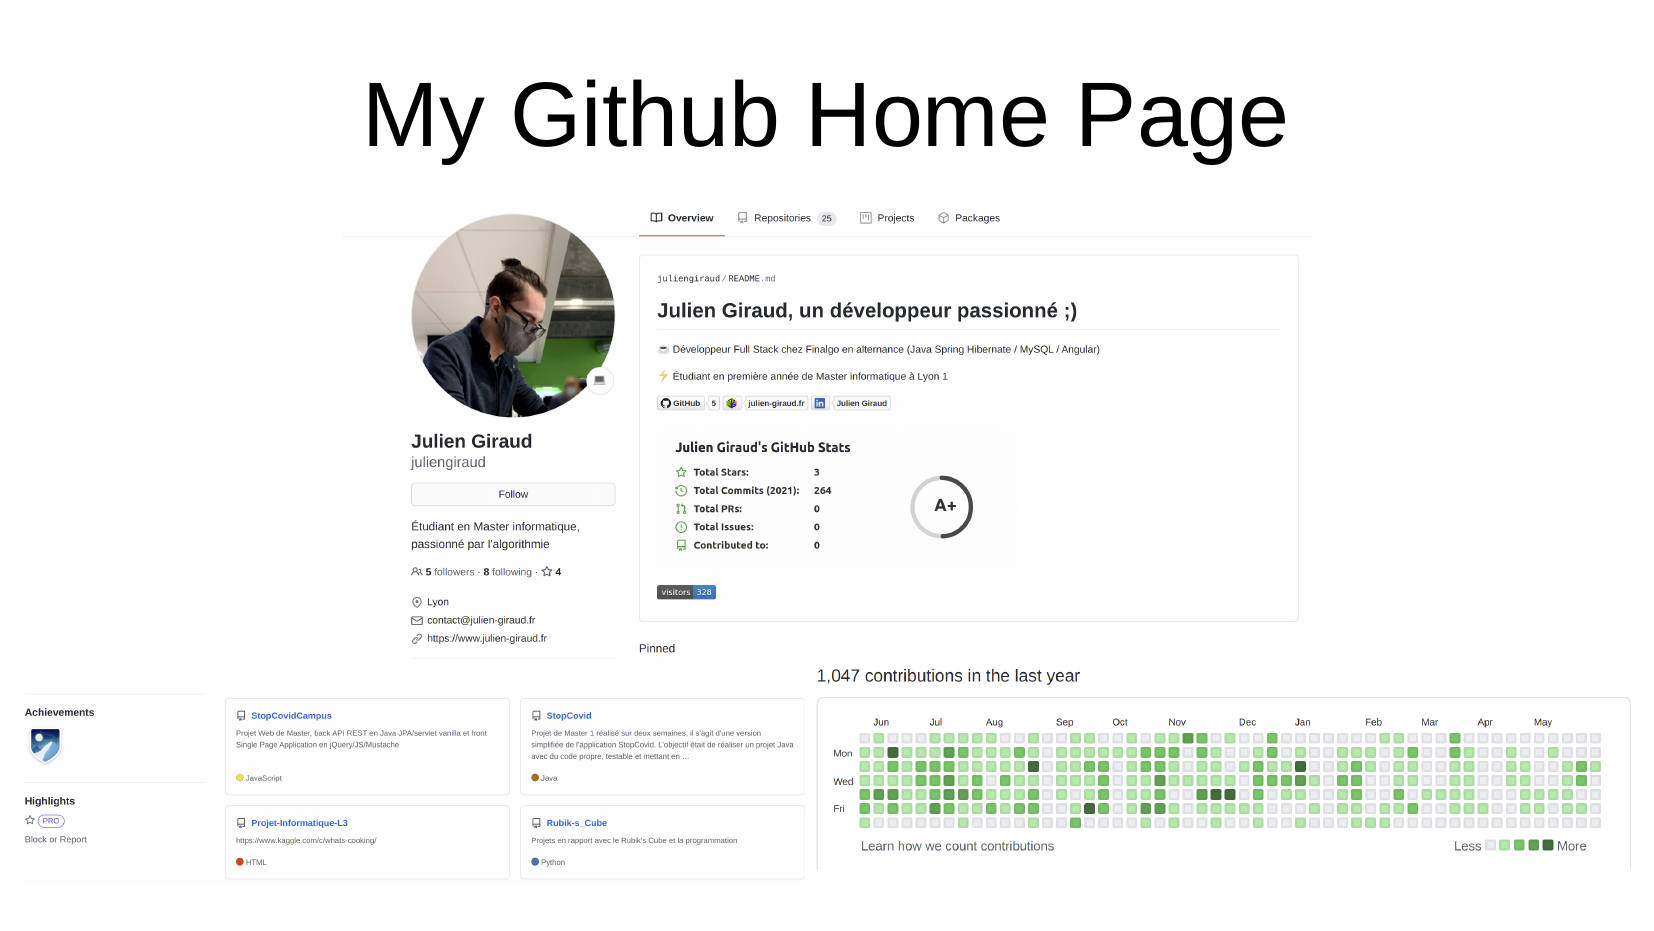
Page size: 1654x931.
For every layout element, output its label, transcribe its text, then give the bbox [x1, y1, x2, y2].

picture [17, 188, 1648, 884]
title My Github Home Page [82, 37, 1571, 193]
